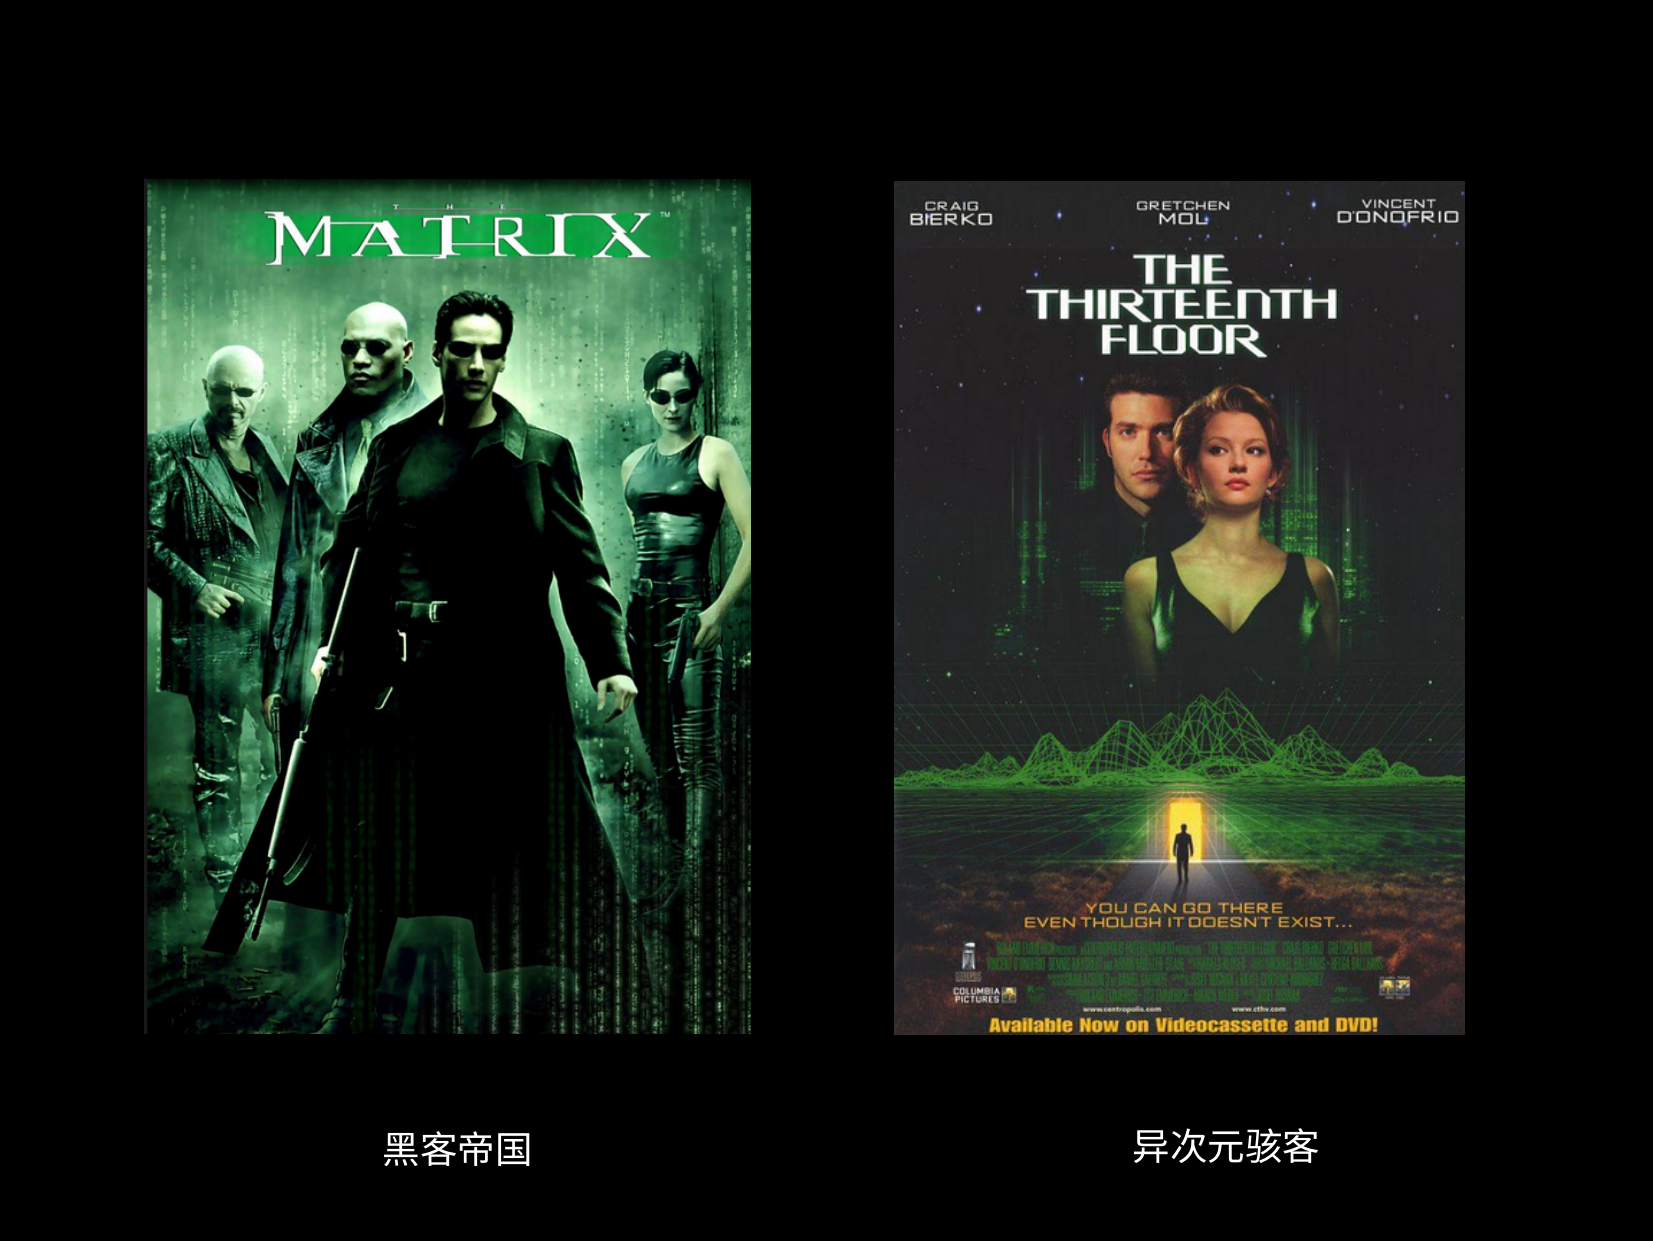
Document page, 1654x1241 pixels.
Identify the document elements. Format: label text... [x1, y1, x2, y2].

picture [144, 179, 751, 1034]
text_box 异次元骇客 [1117, 1110, 1336, 1167]
text_box 黑客帝国 [367, 1112, 586, 1170]
picture [894, 181, 1465, 1036]
